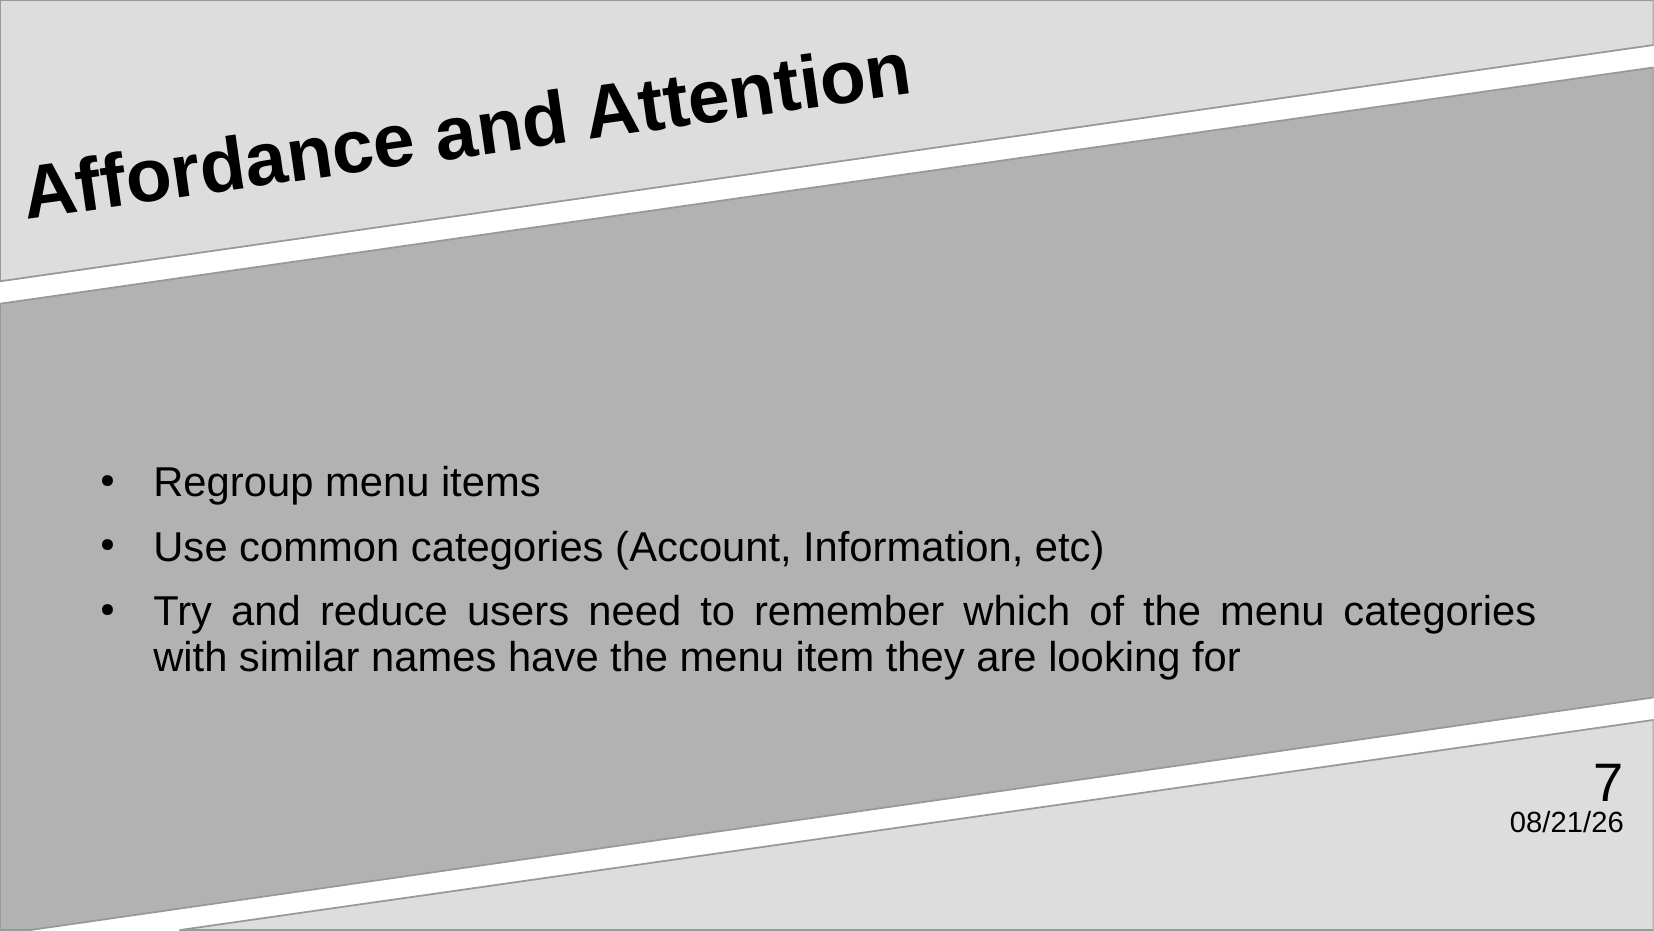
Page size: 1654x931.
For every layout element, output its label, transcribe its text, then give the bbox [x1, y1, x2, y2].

list Regroup menu items Use common categories (Account, Information, etc) Try and reduce users need to remember which of the menu categories with similar names have the menu item they are looking for [82, 300, 1538, 840]
title Affordance and Attention [11, 0, 1496, 272]
